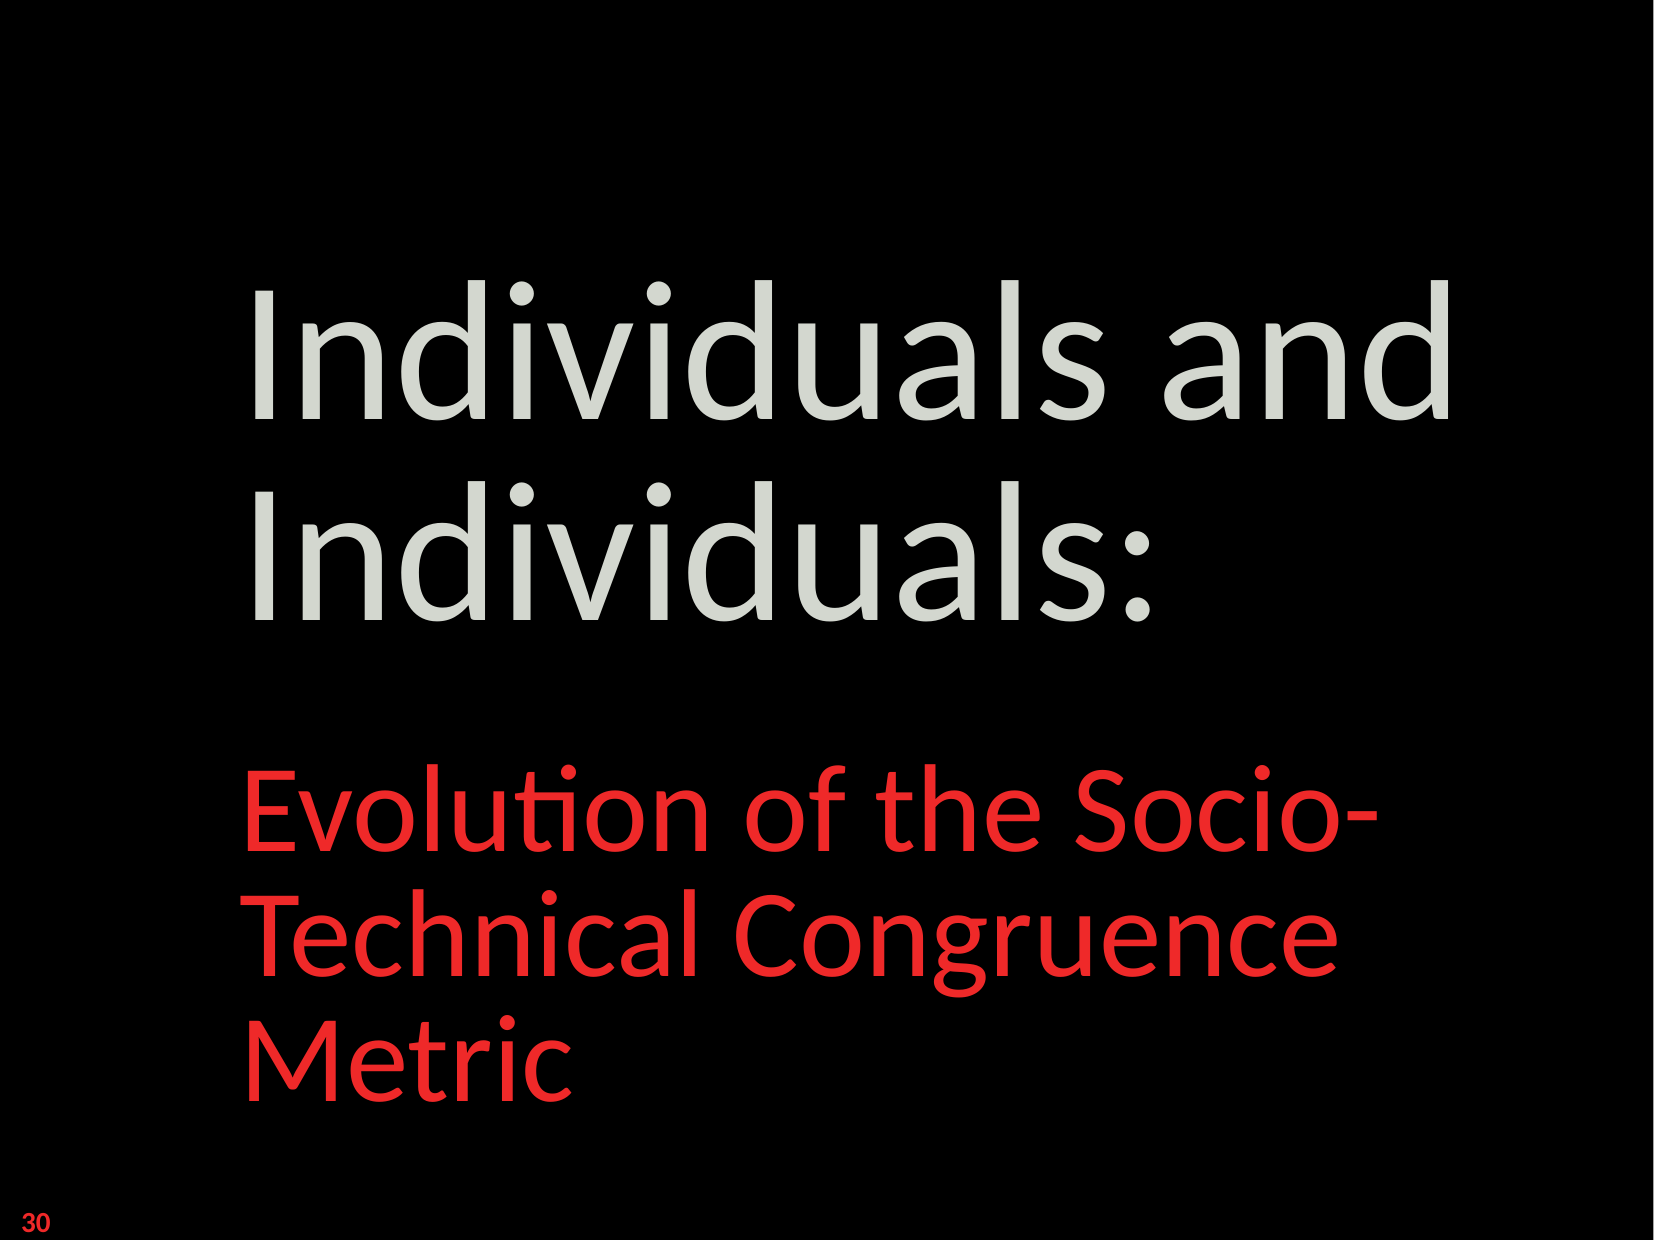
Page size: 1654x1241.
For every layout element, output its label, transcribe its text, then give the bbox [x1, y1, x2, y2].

text_box Individuals and Individuals: [225, 262, 1501, 750]
text_box Evolution of the Socio-Technical Congruence Metric [225, 750, 1613, 1223]
